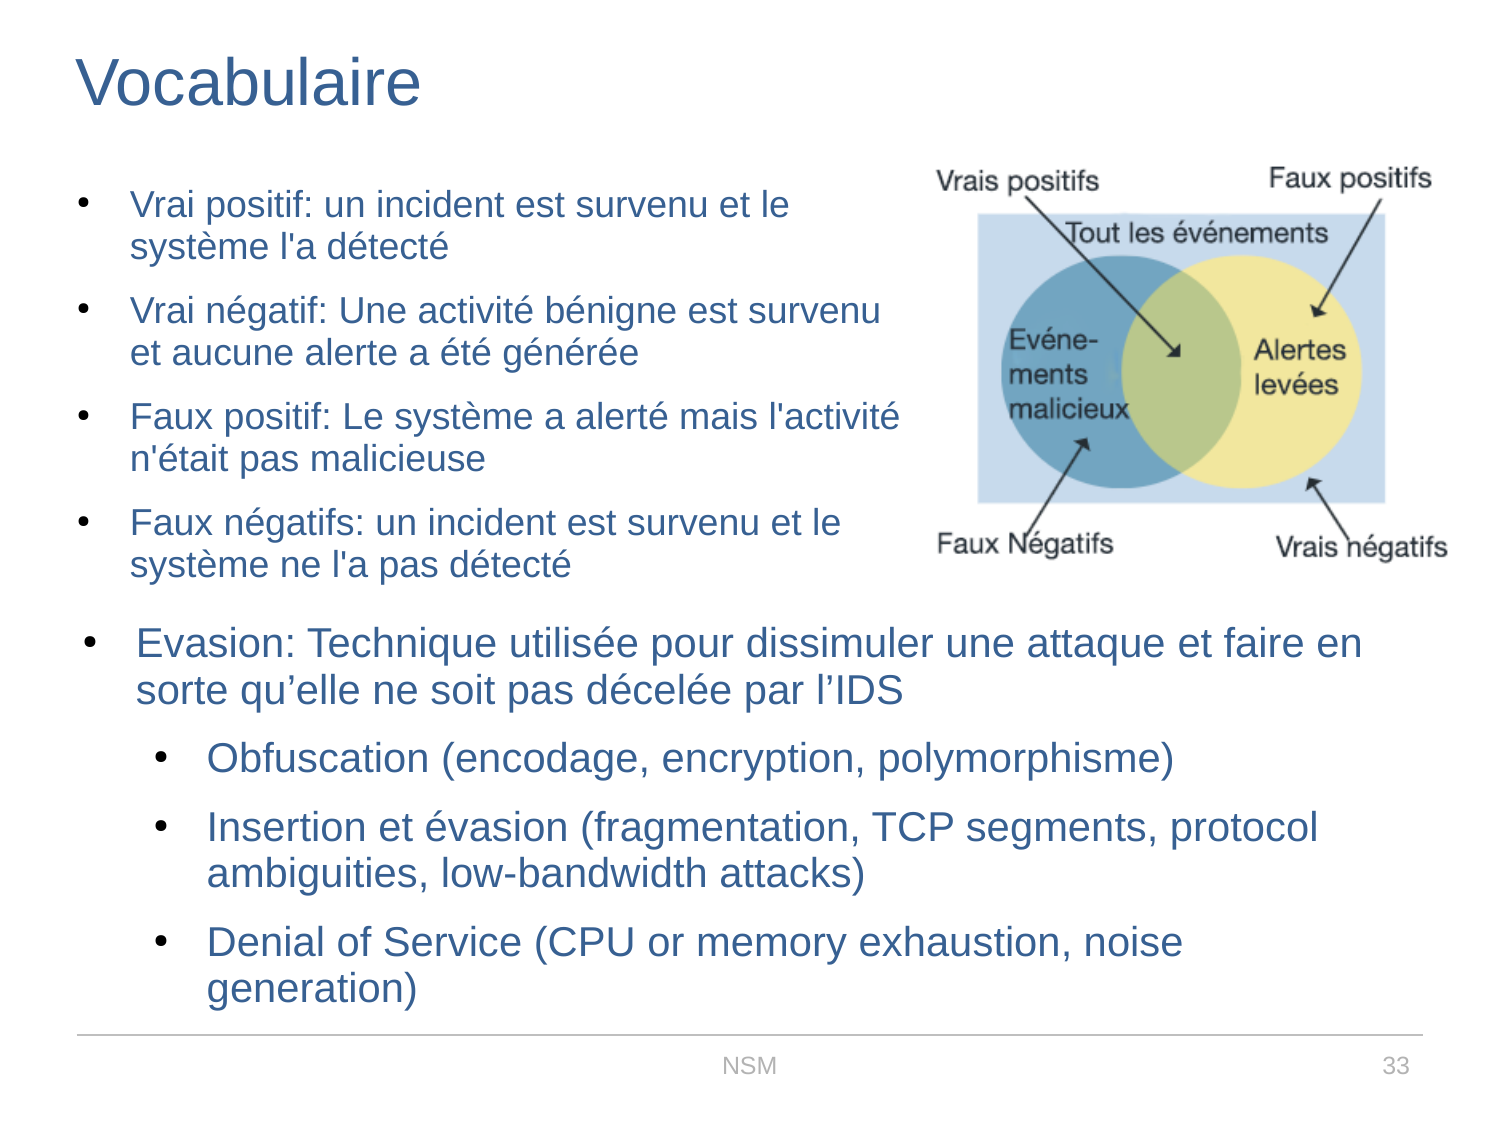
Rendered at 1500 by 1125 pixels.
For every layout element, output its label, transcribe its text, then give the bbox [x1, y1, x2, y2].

list Vrai positif: un incident est survenu et le système l'a détecté Vrai négatif: Une activité bénigne est survenu et aucune alerte a été générée Faux positif: Le système a alerté mais l'activité n'était pas malicieuse Faux négatifs: un incident est survenu et le système ne l'a pas détecté [59, 183, 916, 550]
text_box Evasion: Technique utilisée pour dissimuler une attaque et faire en sorte qu’elle ne soit pas décelée par l’IDS Obfuscation (encodage, encryption, polymorphisme) Insertion et évasion (fragmentation, TCP segments, protocol ambiguities, low-bandwidth attacks) Denial of Service (CPU or memory exhaustion, noise generation) [64, 620, 1388, 979]
title Vocabulaire [75, 45, 1425, 233]
picture [933, 159, 1454, 570]
